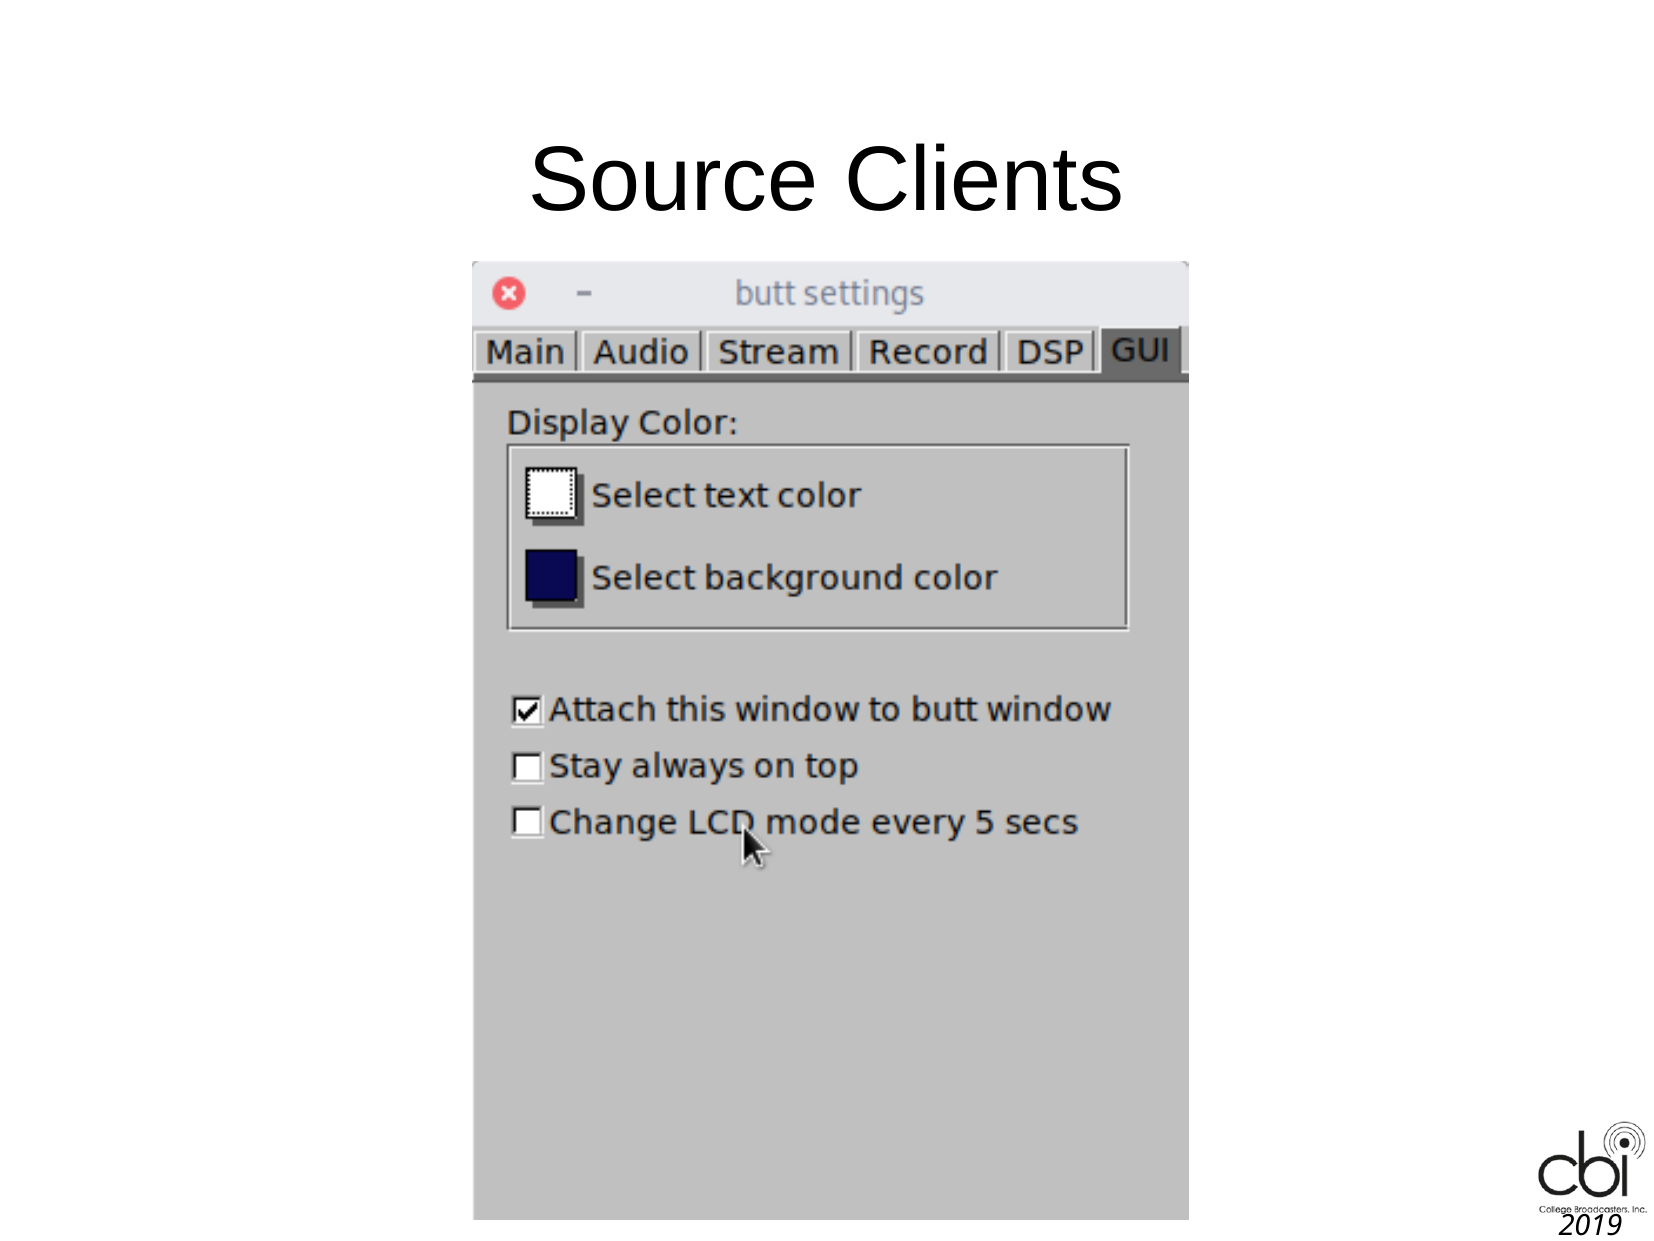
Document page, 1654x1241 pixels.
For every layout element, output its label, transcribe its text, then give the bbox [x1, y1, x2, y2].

picture [472, 261, 1189, 1220]
text_box Source Clients [513, 120, 1140, 238]
picture [1529, 1120, 1654, 1216]
